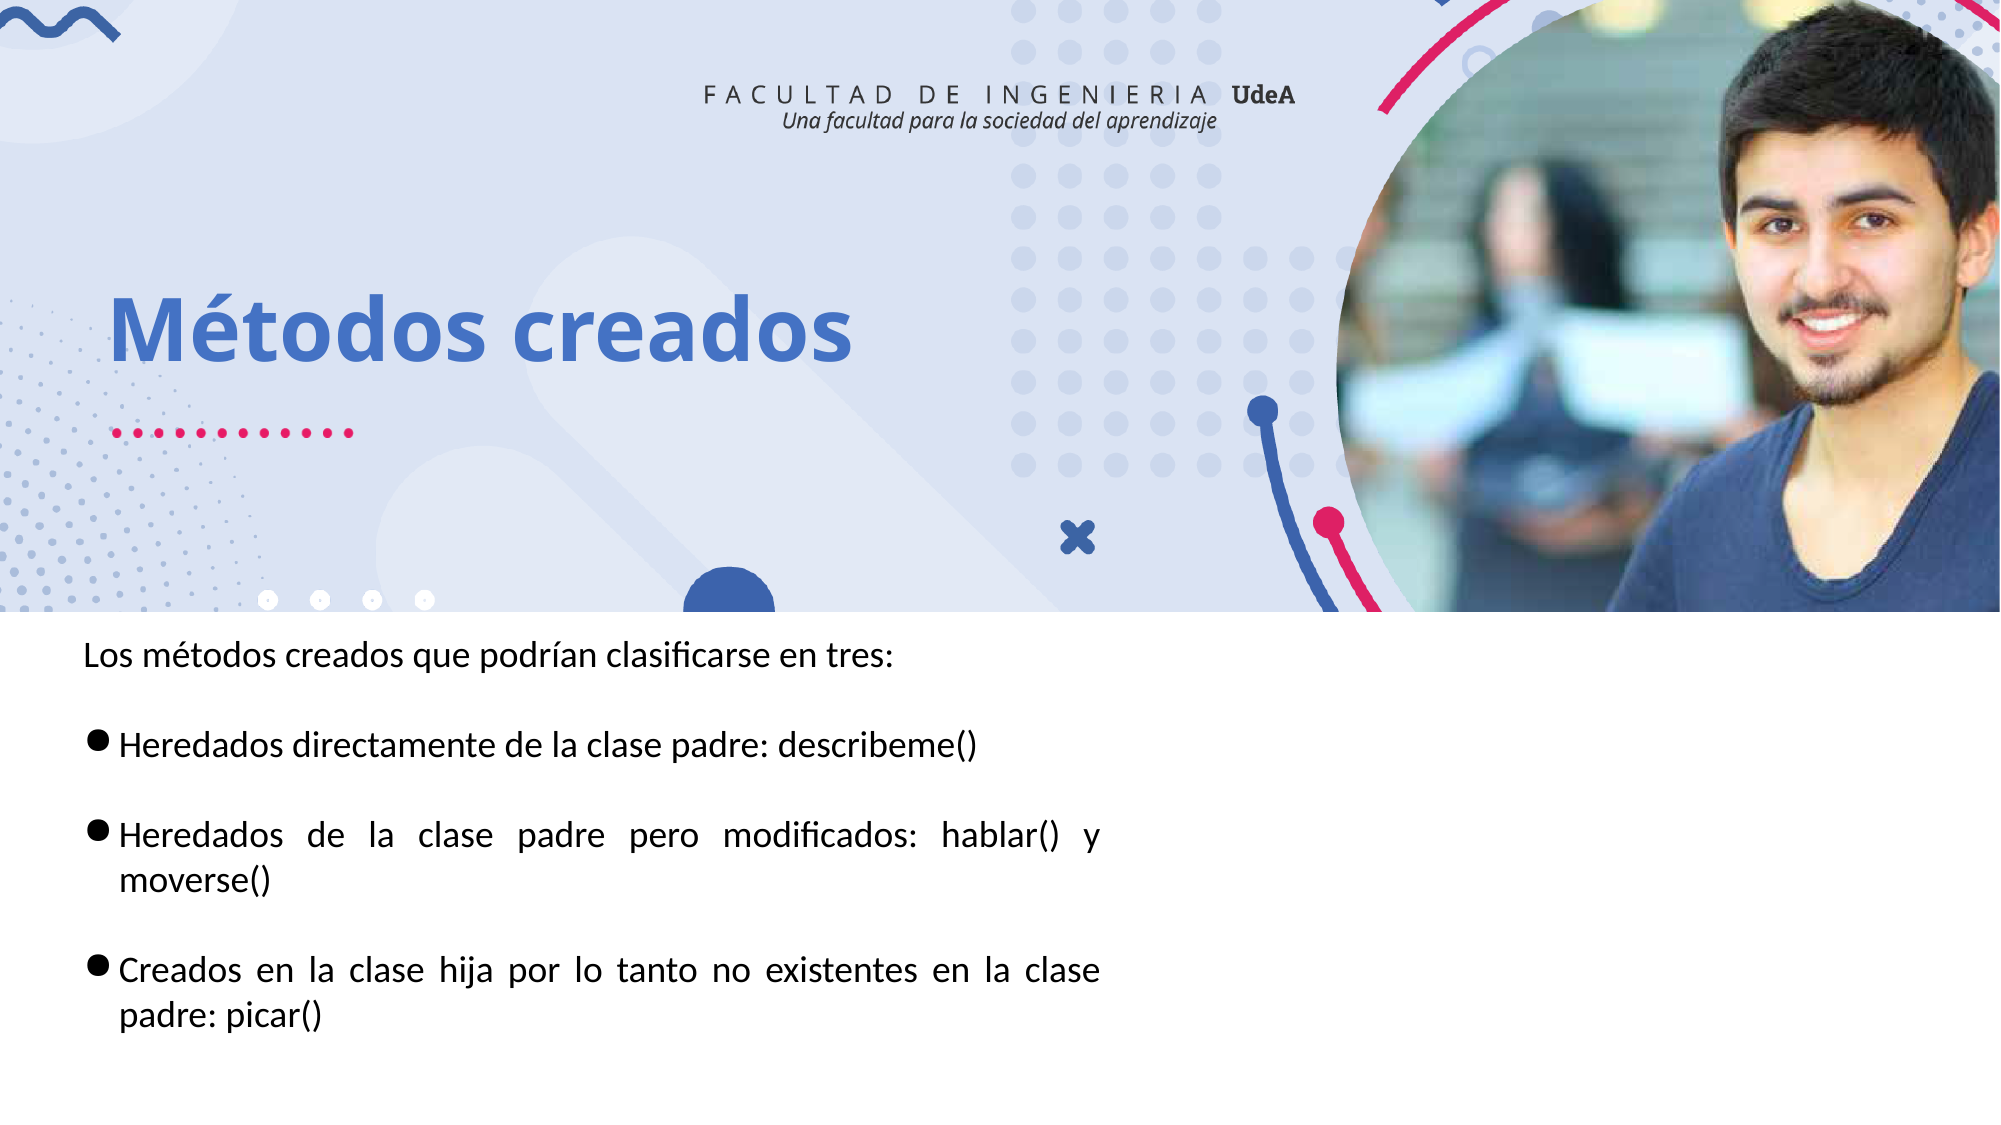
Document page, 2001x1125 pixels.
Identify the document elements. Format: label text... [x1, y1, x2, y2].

picture [0, 0, 2000, 612]
text_box Los métodos creados que podrían clasificarse en tres: Heredados directamente de la clase padre: describeme() Heredados de la clase padre pero modificados: hablar() y moverse() Creados en la clase hija por lo tanto no existentes en la clase padre: picar() [68, 622, 1117, 1088]
text_box Métodos creados [92, 277, 988, 389]
